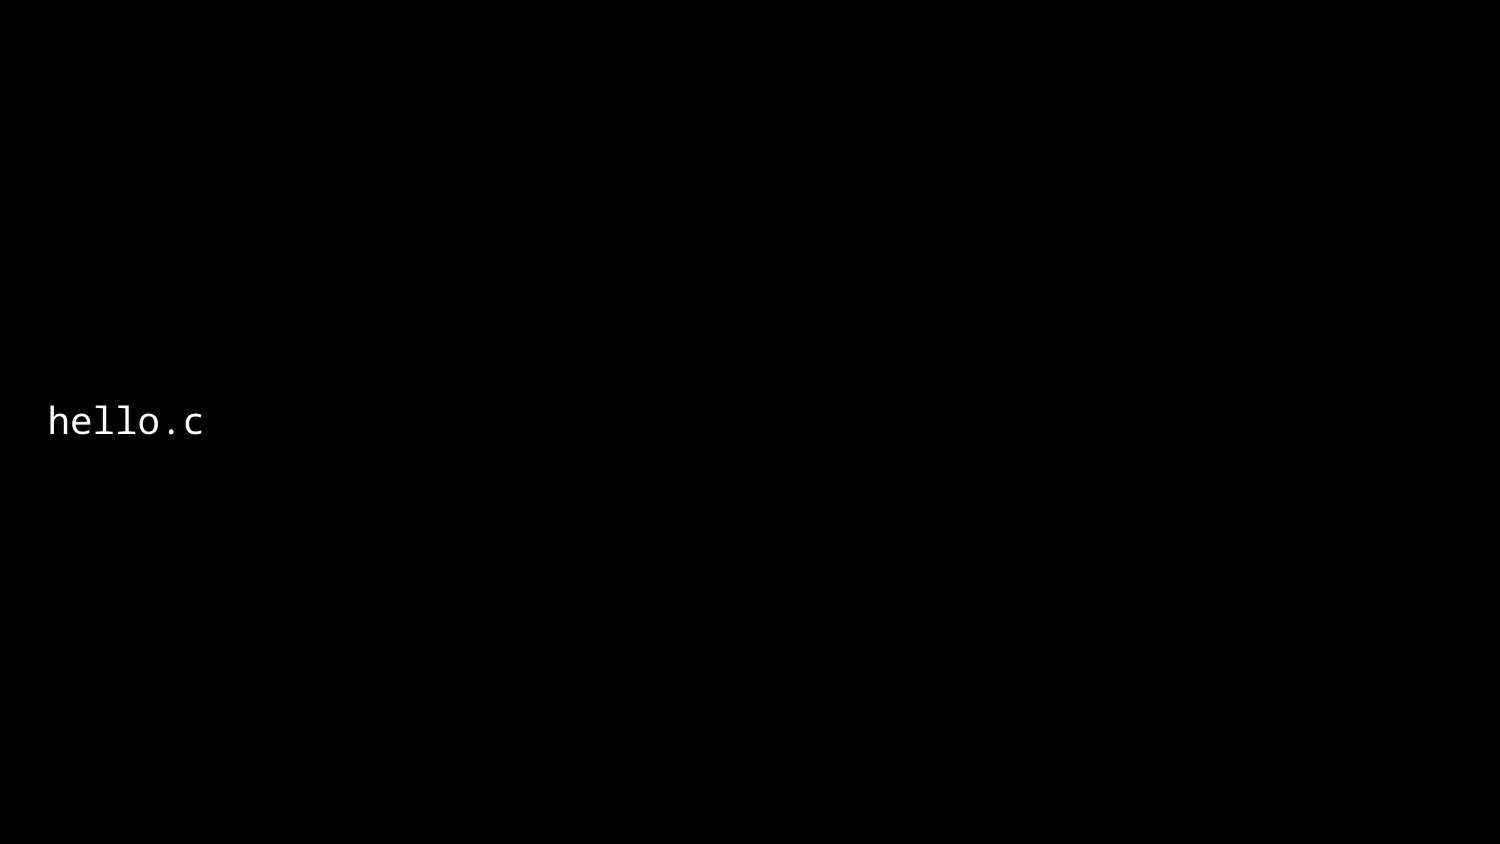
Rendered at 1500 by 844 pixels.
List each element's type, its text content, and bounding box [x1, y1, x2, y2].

list hello.c [32, 9, 510, 830]
